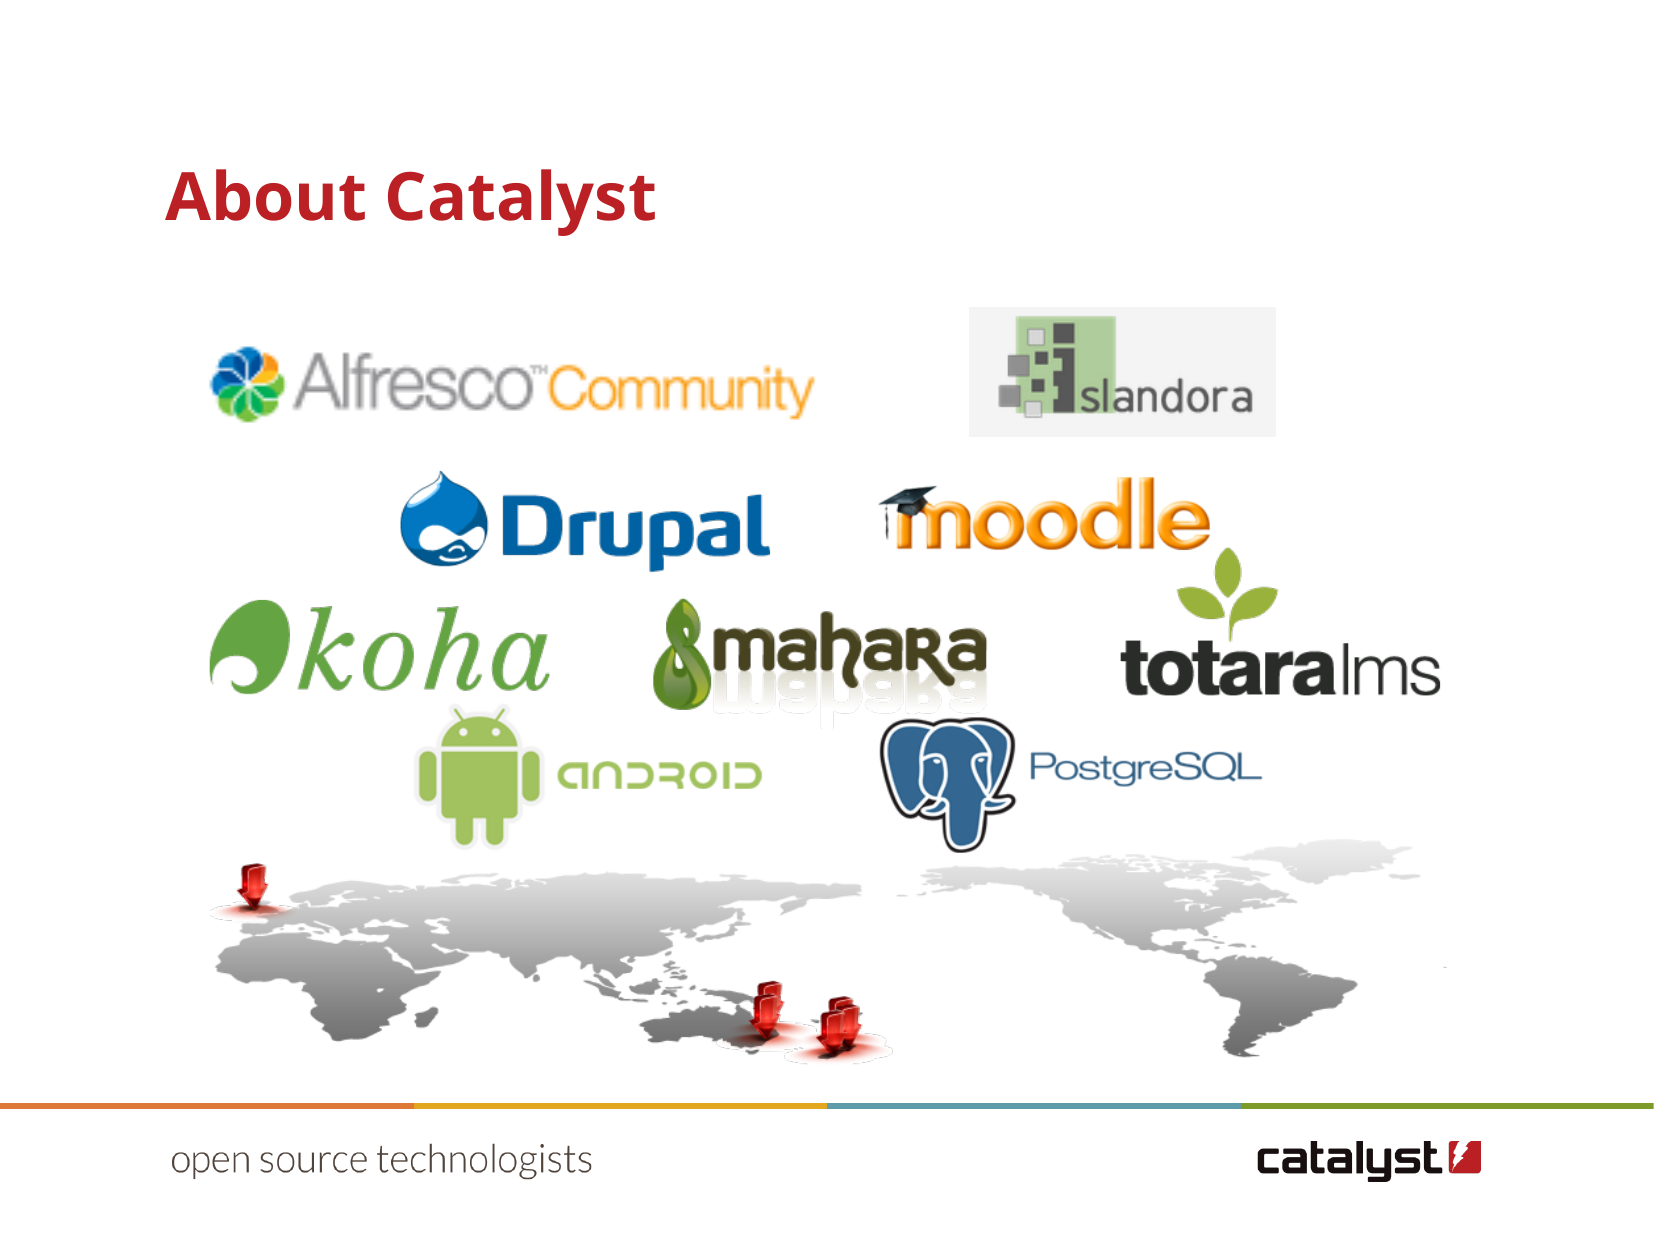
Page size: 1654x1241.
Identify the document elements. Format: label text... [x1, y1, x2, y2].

picture [0, 247, 1654, 1229]
title About Catalyst [165, 90, 1489, 247]
